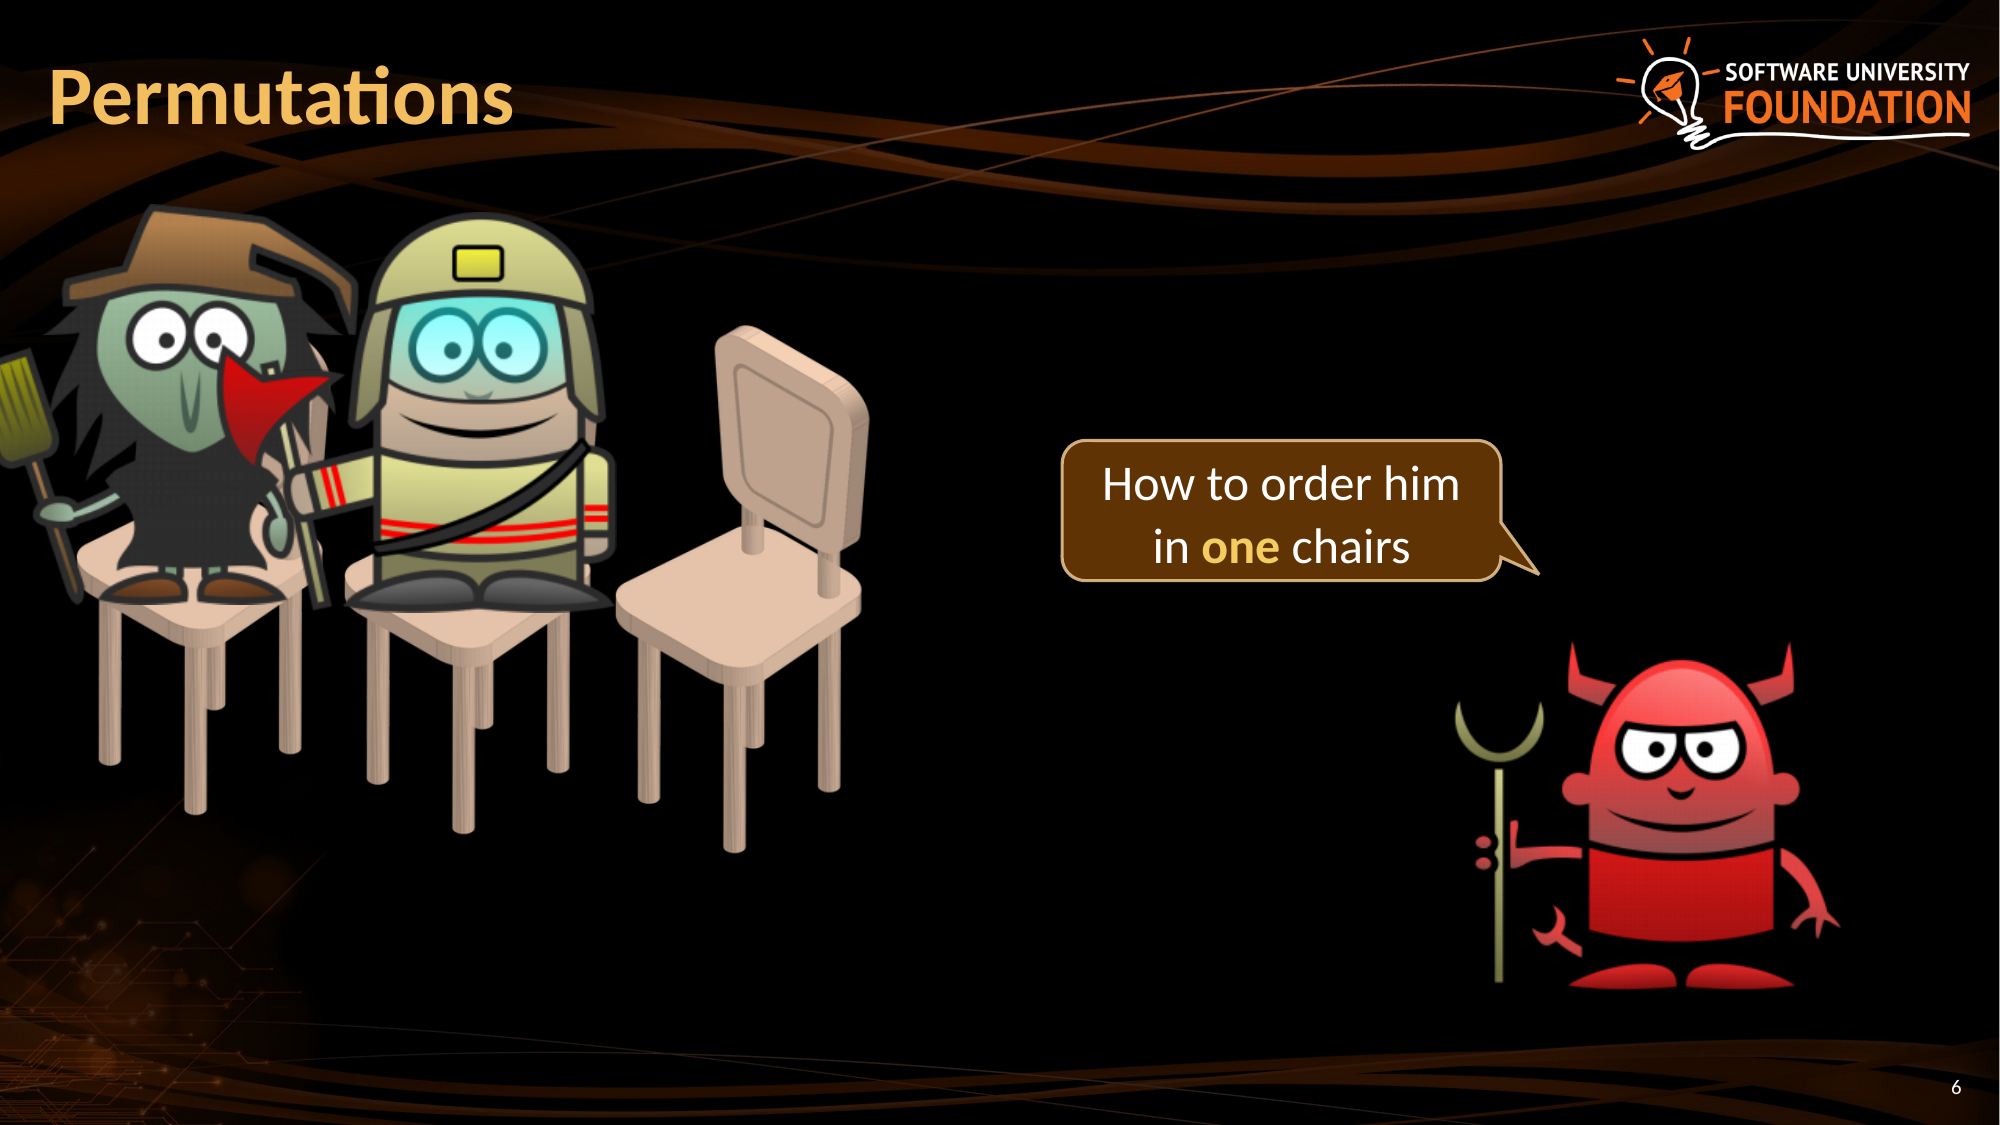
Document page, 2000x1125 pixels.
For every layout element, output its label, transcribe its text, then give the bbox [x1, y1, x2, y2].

slide_number 85 [1897, 1070, 1968, 1103]
picture [0, 0, 2000, 1125]
title Permutations [30, 6, 1602, 189]
text_box How to order him in one chairs [1062, 440, 1540, 581]
